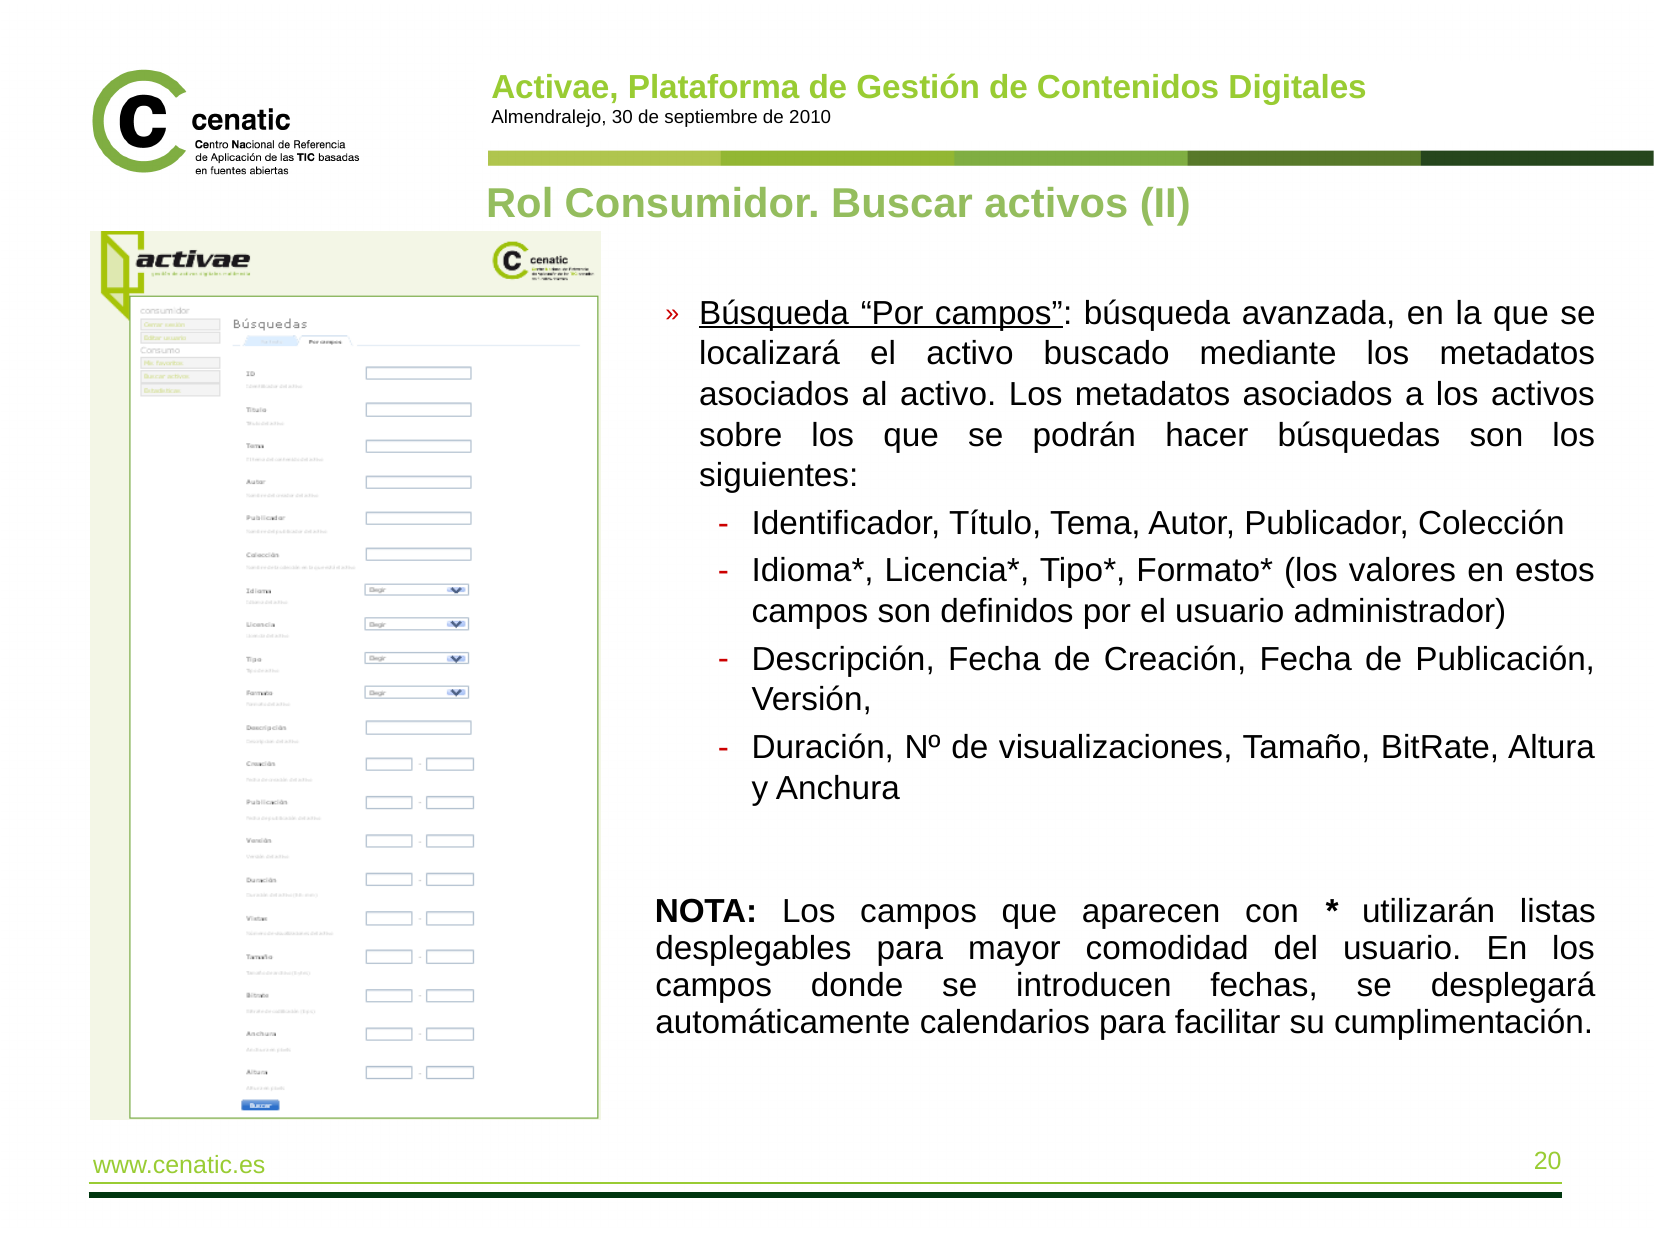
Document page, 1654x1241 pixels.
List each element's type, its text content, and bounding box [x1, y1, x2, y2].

picture [1, 4, 1654, 1228]
title Rol Consumidor. Buscar activos (II) [486, 177, 1571, 228]
list Búsqueda “Por campos”: búsqueda avanzada, en la que se localizará el activo buscado mediante los metadatos asociados al activo. Los metadatos asociados a los activos sobre los que se podrán hacer búsquedas son los siguientes: Identificador, Título, Tema, Autor, Publicador, Colección Idioma*, Licencia*, Tipo*, Formato* (los valores en estos campos son definidos por el usuario administrador) Descripción, Fecha de Creación, Fecha de Publicación, Versión, Duración, Nº de visualizaciones, Tamaño, BitRate, Altura y Anchura NOTA: Los campos que aparecen con * utilizarán listas desplegables para mayor comodidad del usuario. En los campos donde se introducen fechas, se desplegará automáticamente calendarios para facilitar su cumplimentación. [625, 283, 1612, 1111]
